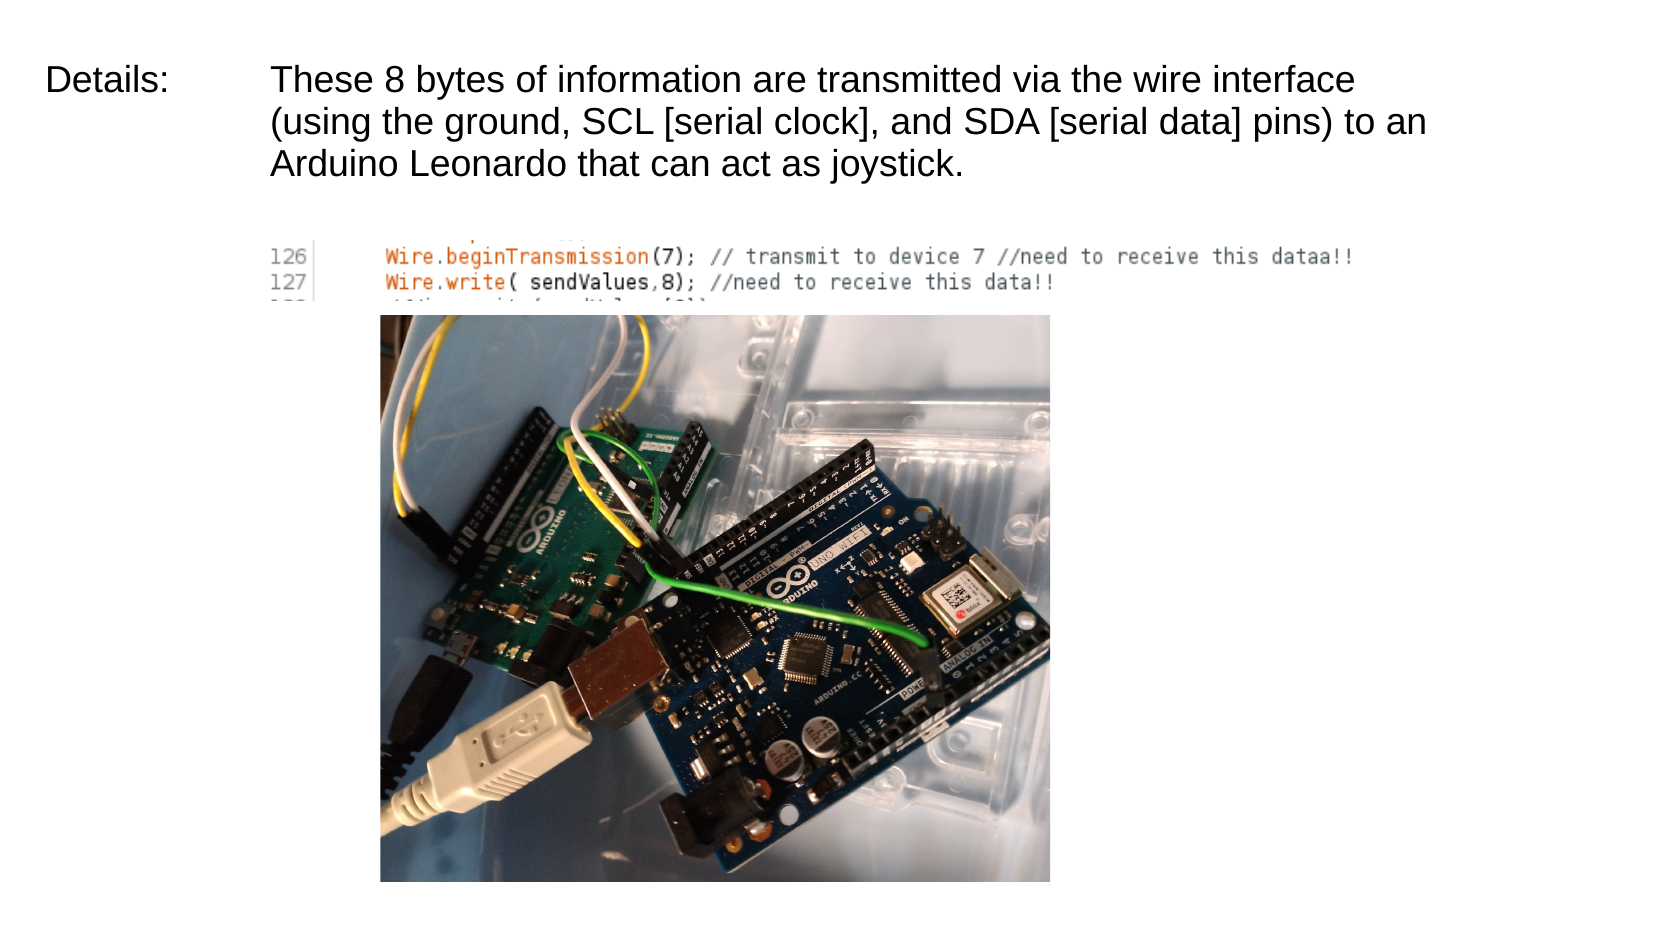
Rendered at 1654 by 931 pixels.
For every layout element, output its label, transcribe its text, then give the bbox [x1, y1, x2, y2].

text_box Details: These 8 bytes of information are transmitted via the wire interface (using the ground, SCL [serial clock], and SDA [serial data] pins) to an Arduino Leonardo that can act as joystick. [30, 51, 1470, 193]
picture [380, 315, 1051, 882]
picture [255, 240, 1431, 301]
